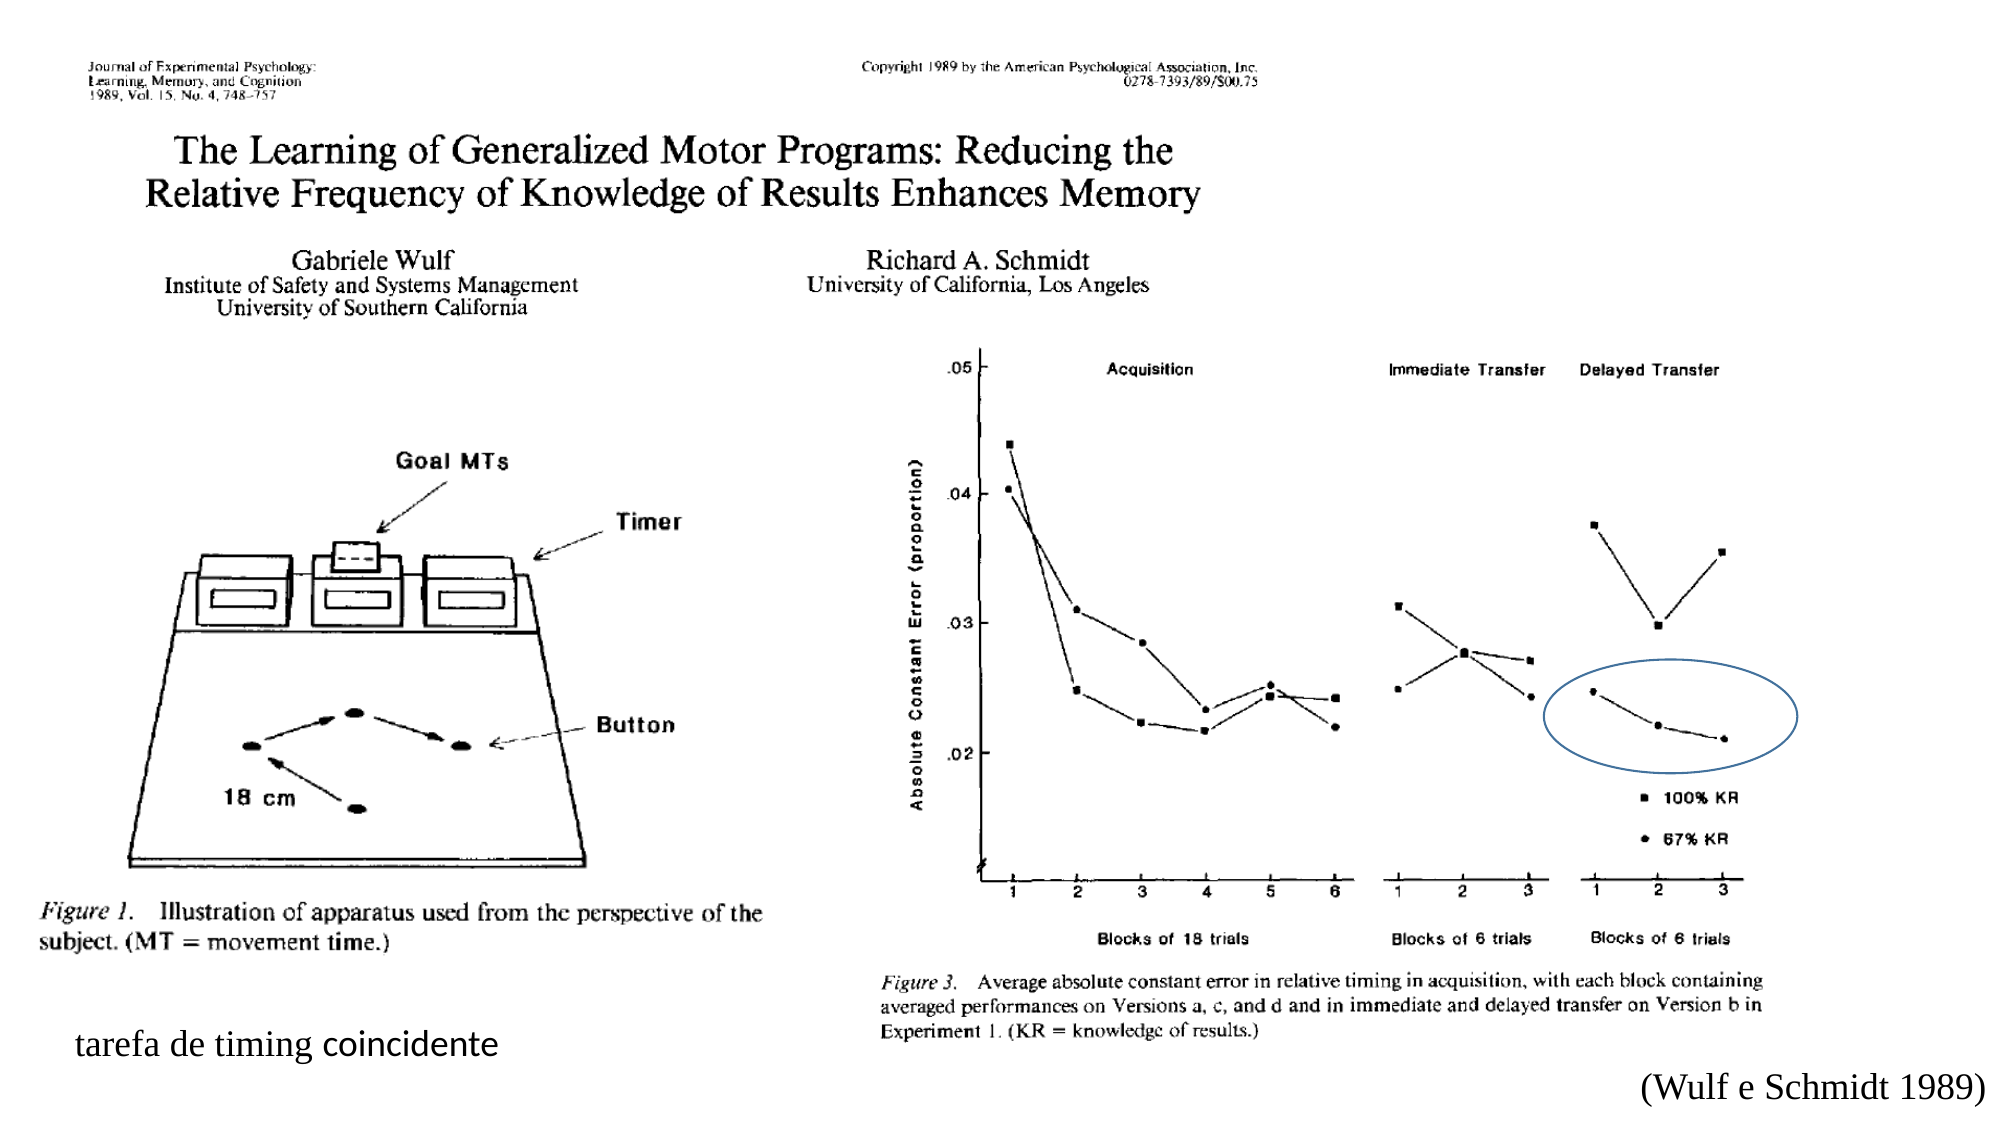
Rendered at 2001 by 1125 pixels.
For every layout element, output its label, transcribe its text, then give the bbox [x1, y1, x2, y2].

text_box tarefa de timing coincidente [60, 1012, 678, 1072]
picture [0, 44, 1825, 1055]
text_box (Wulf e Schmidt 1989) [1625, 1054, 2000, 1115]
